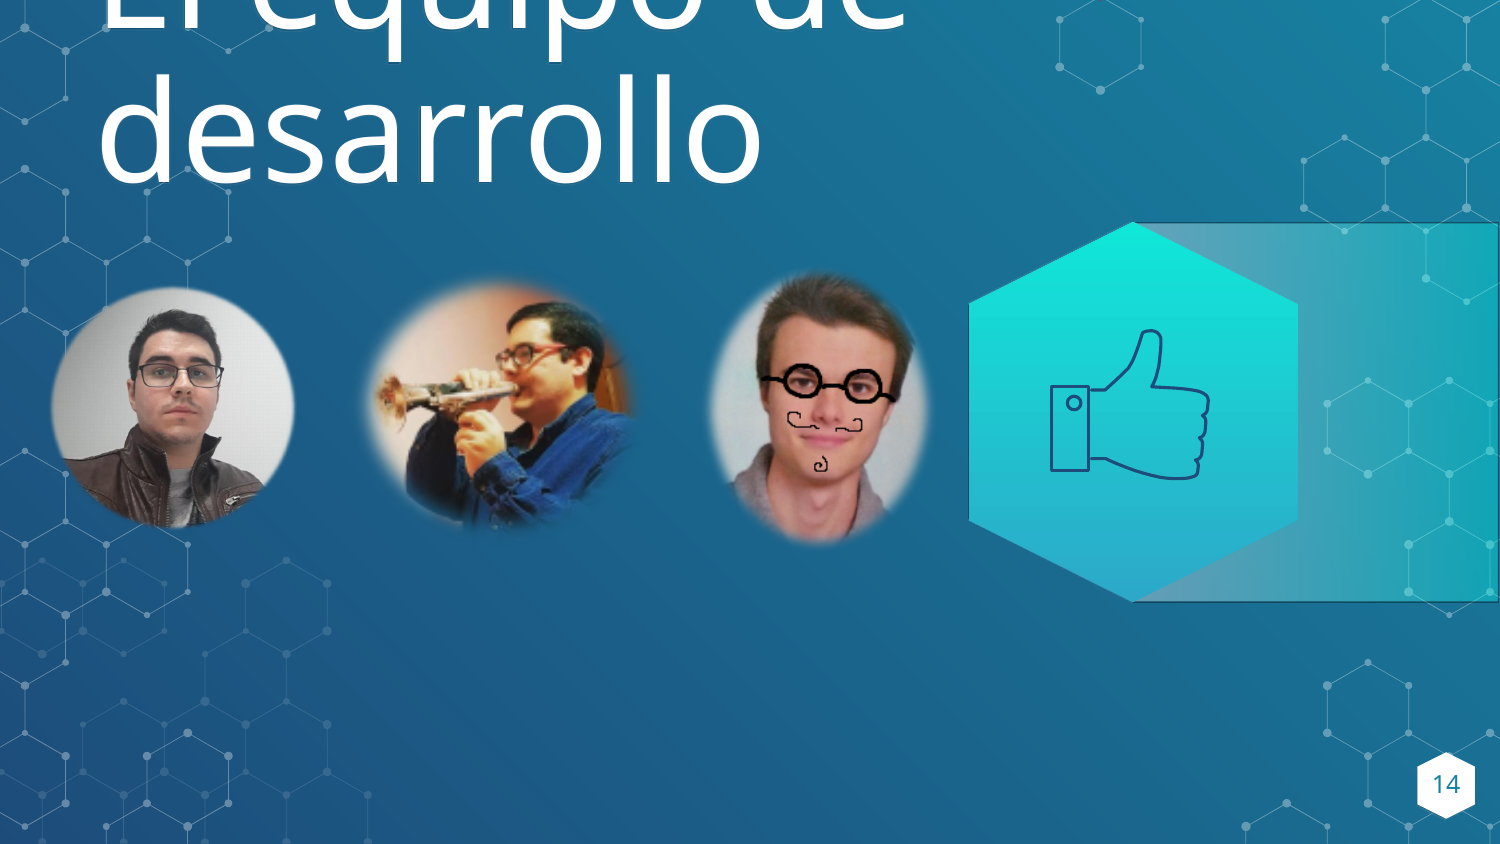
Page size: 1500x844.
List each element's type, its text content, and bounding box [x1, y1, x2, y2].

picture [345, 259, 650, 547]
text_box [968, 222, 1499, 603]
picture [47, 283, 298, 532]
picture [696, 259, 939, 556]
title El equipo de desarrollo [94, 58, 1323, 213]
slide_number <número> [1417, 752, 1475, 819]
